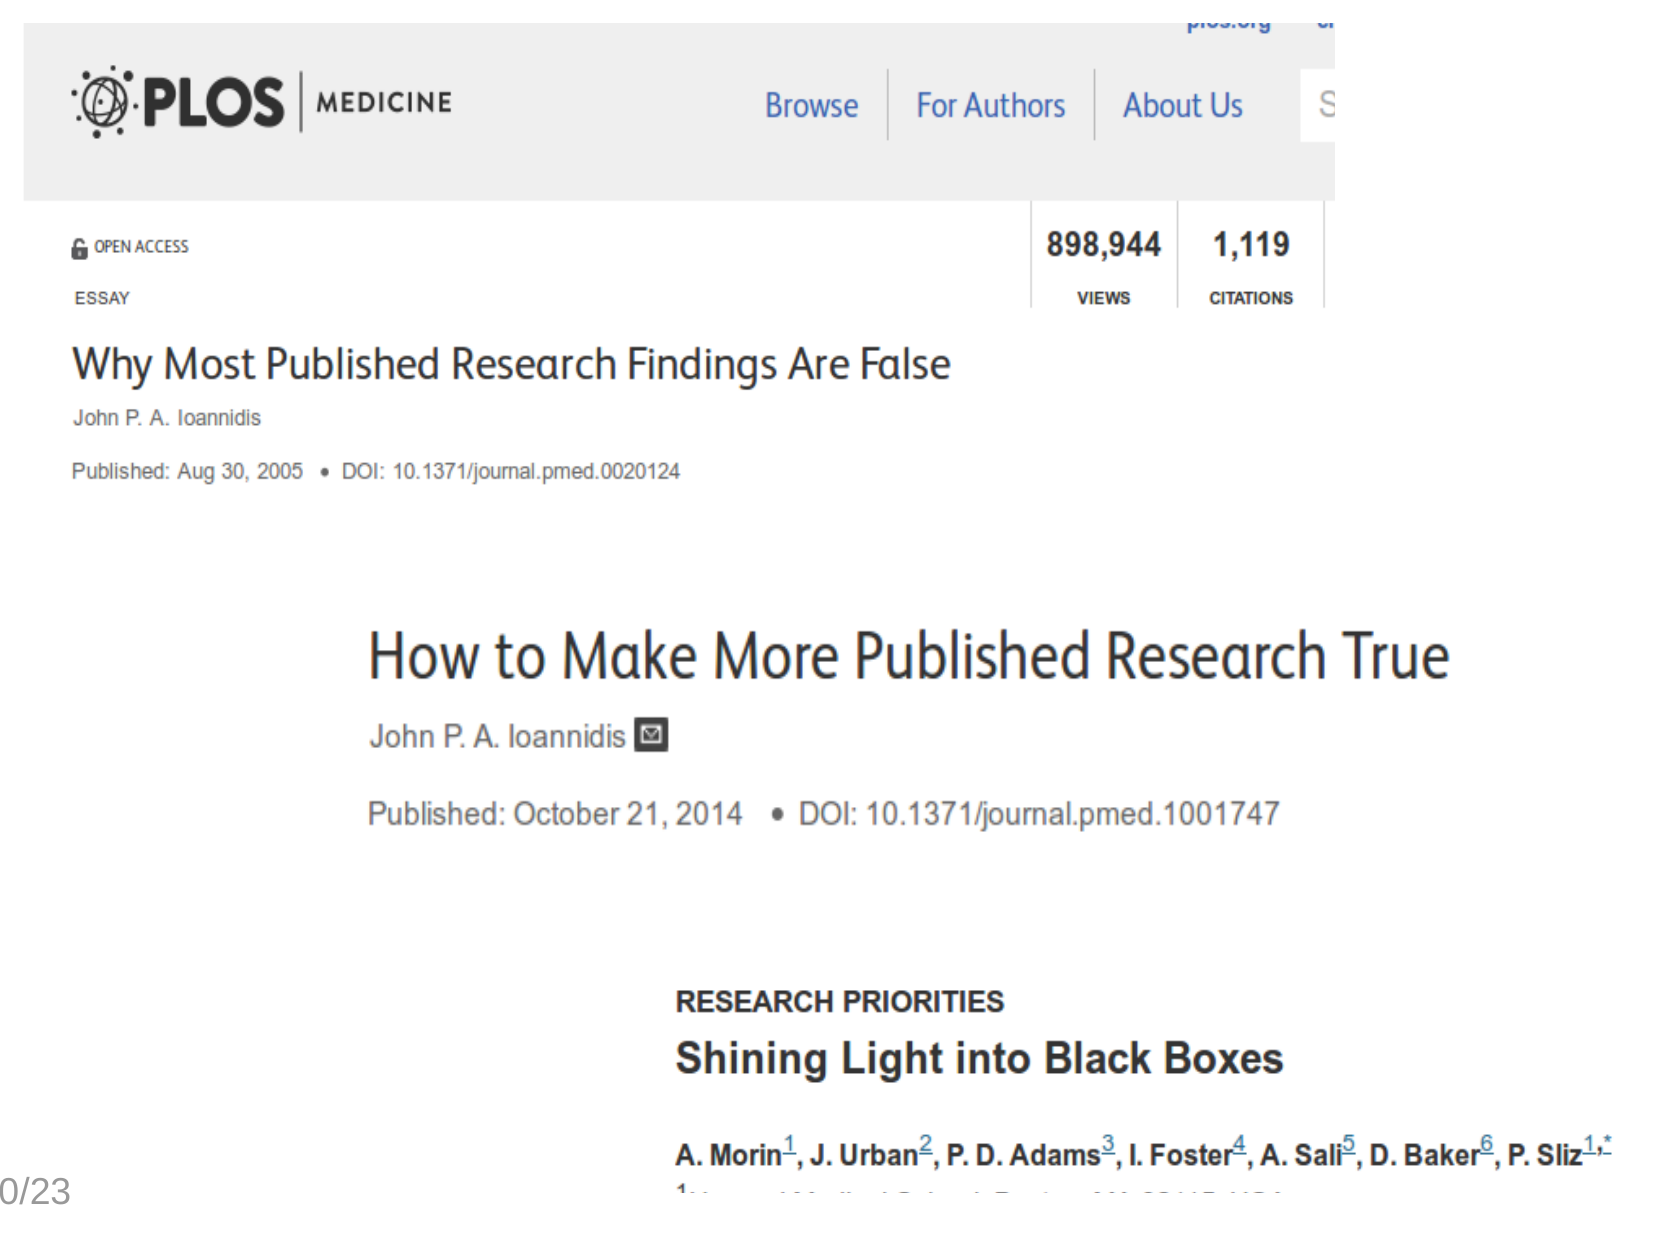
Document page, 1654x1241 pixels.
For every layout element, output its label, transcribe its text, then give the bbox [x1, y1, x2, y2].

picture [351, 593, 1514, 862]
picture [644, 957, 1635, 1193]
text_box <number>/23 [0, 1163, 216, 1234]
picture [23, 23, 1335, 510]
